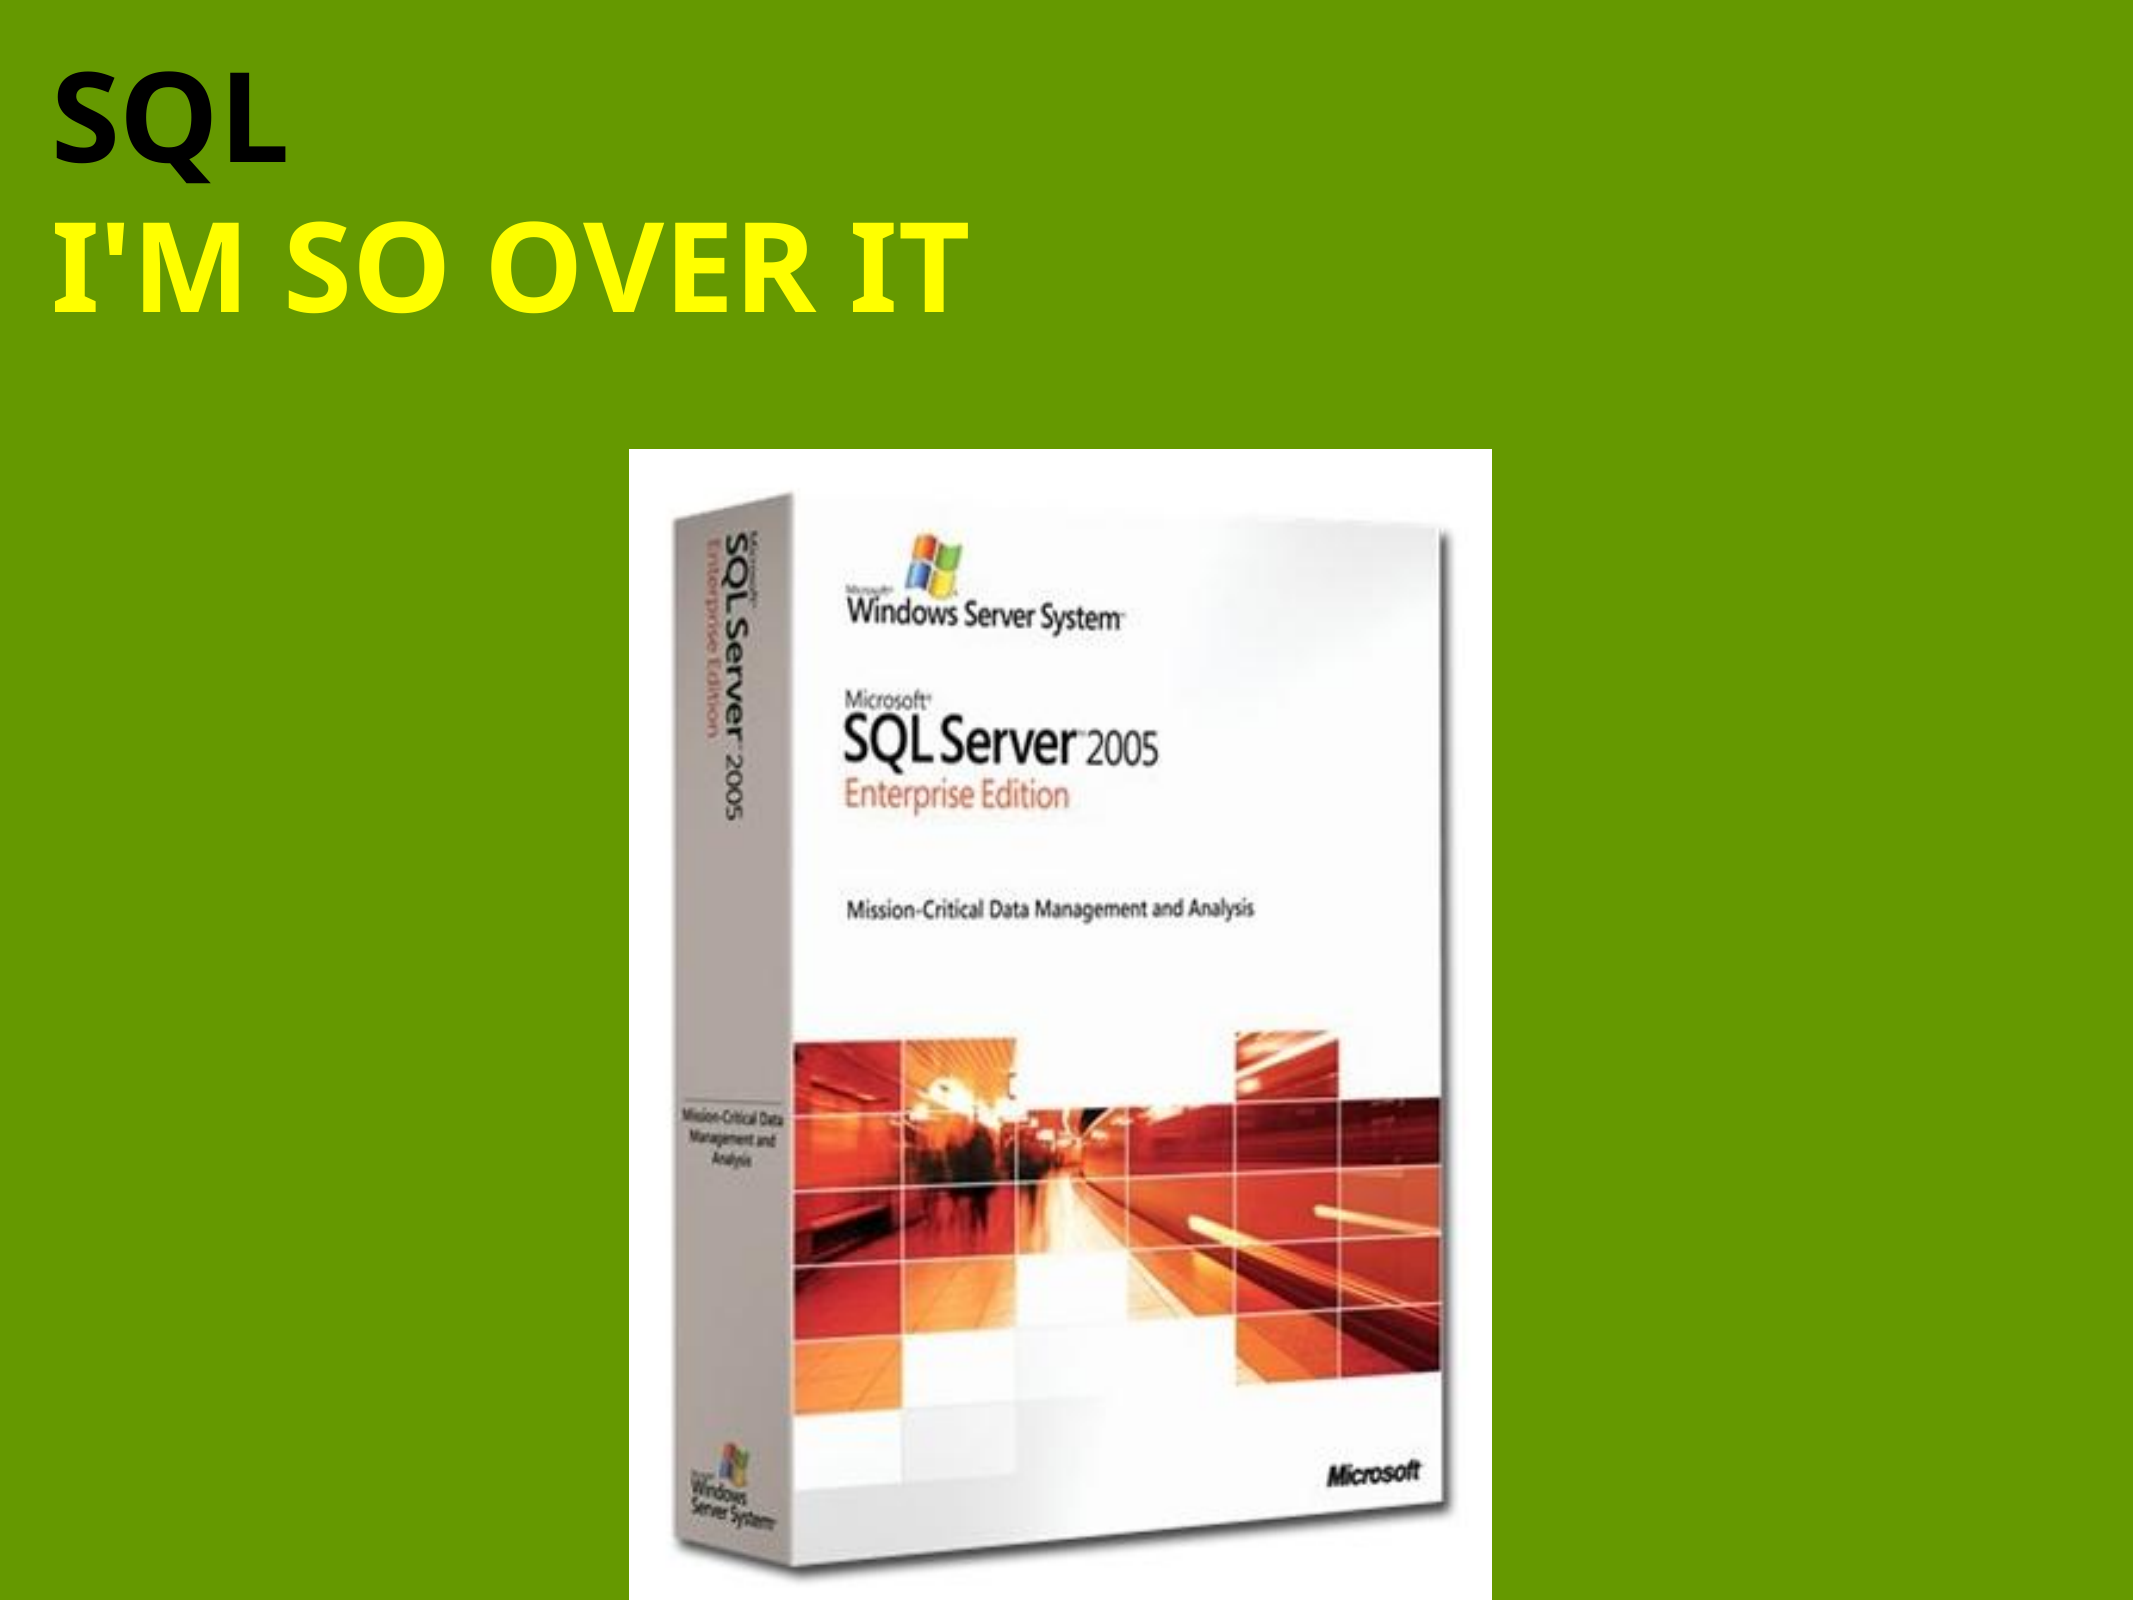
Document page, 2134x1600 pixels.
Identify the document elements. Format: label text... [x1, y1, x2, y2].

picture [629, 449, 1492, 1600]
text_box SQL I'M SO OVER IT [41, 37, 2063, 413]
